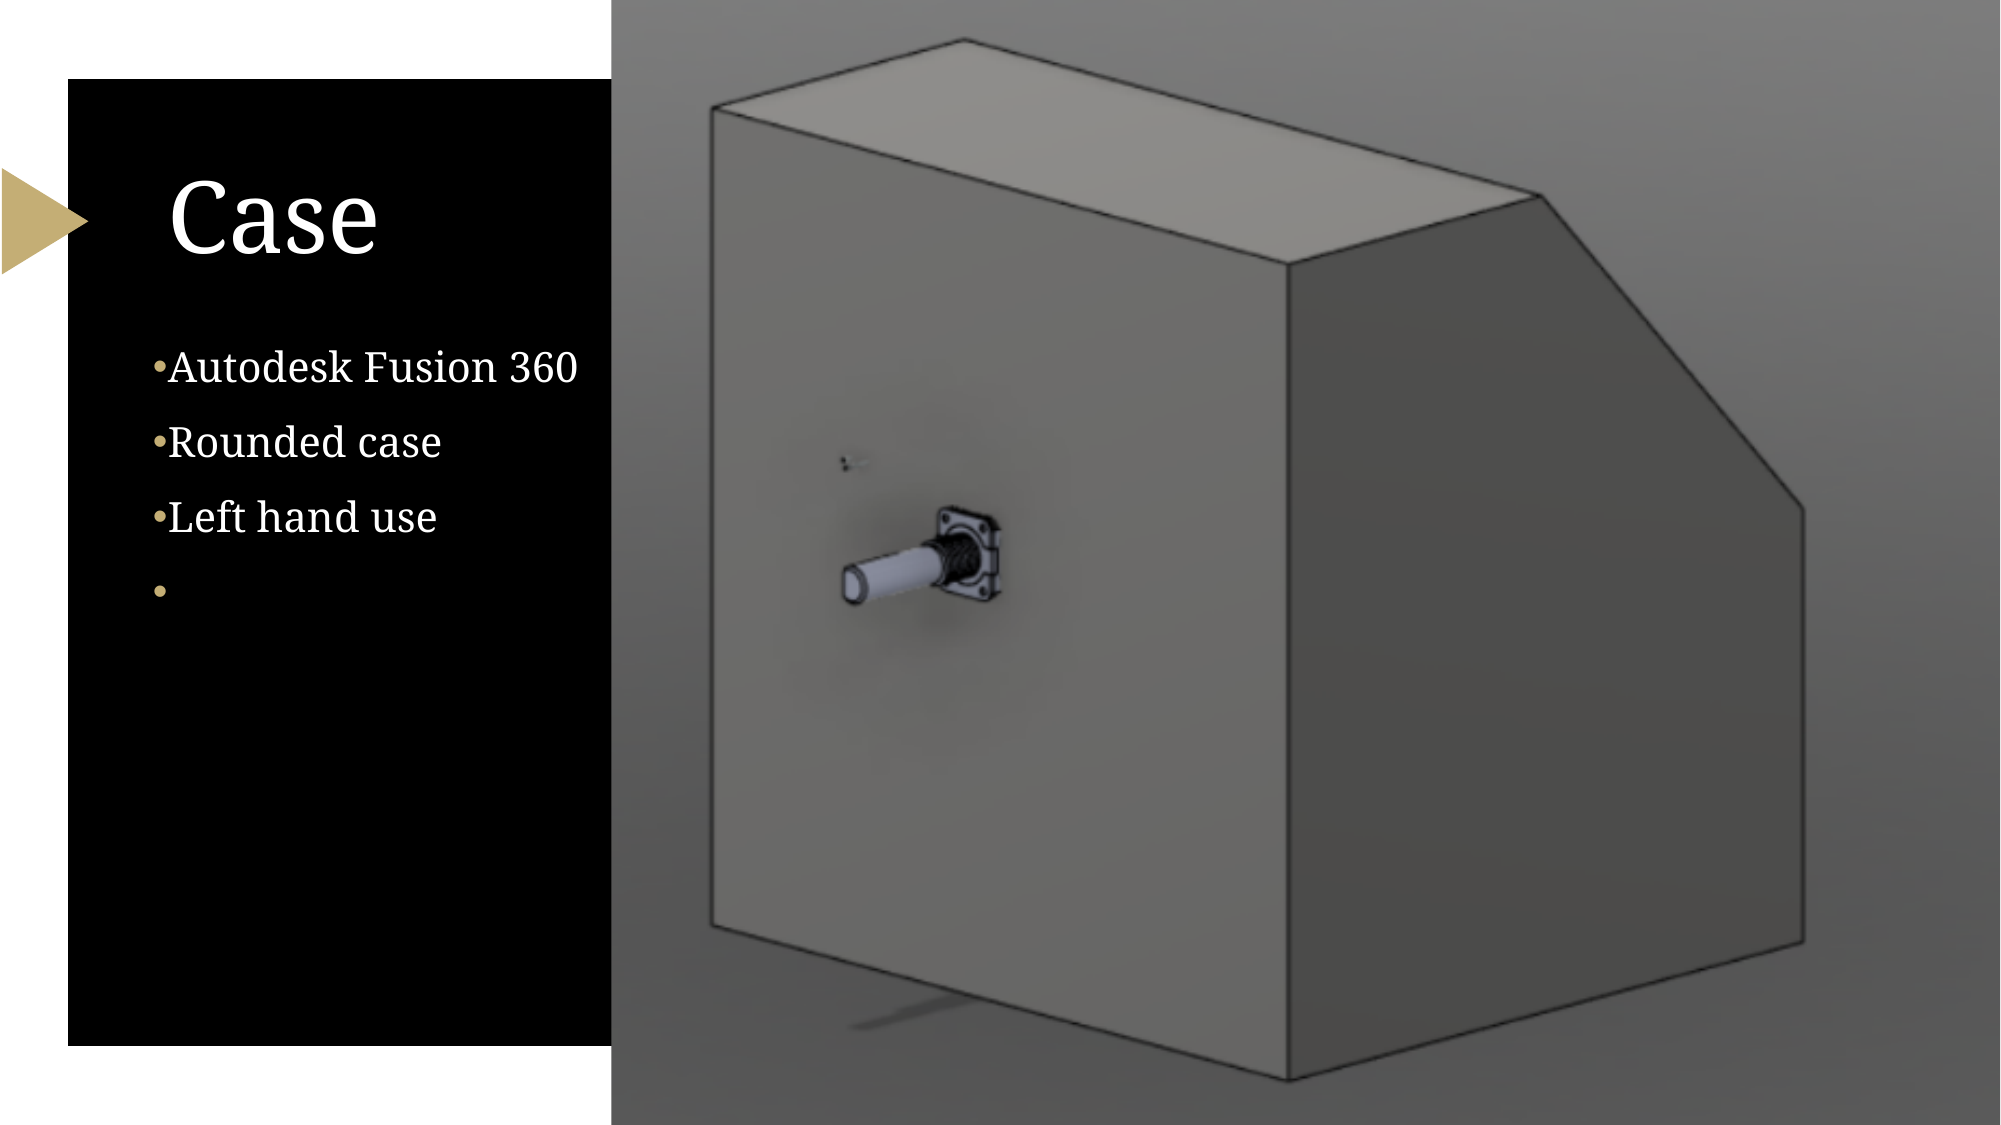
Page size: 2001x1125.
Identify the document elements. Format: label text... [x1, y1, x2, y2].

text_box Autodesk Fusion 360 Rounded case Left hand use [152, 333, 611, 979]
picture [611, 0, 2000, 1125]
title Case [152, 146, 611, 296]
